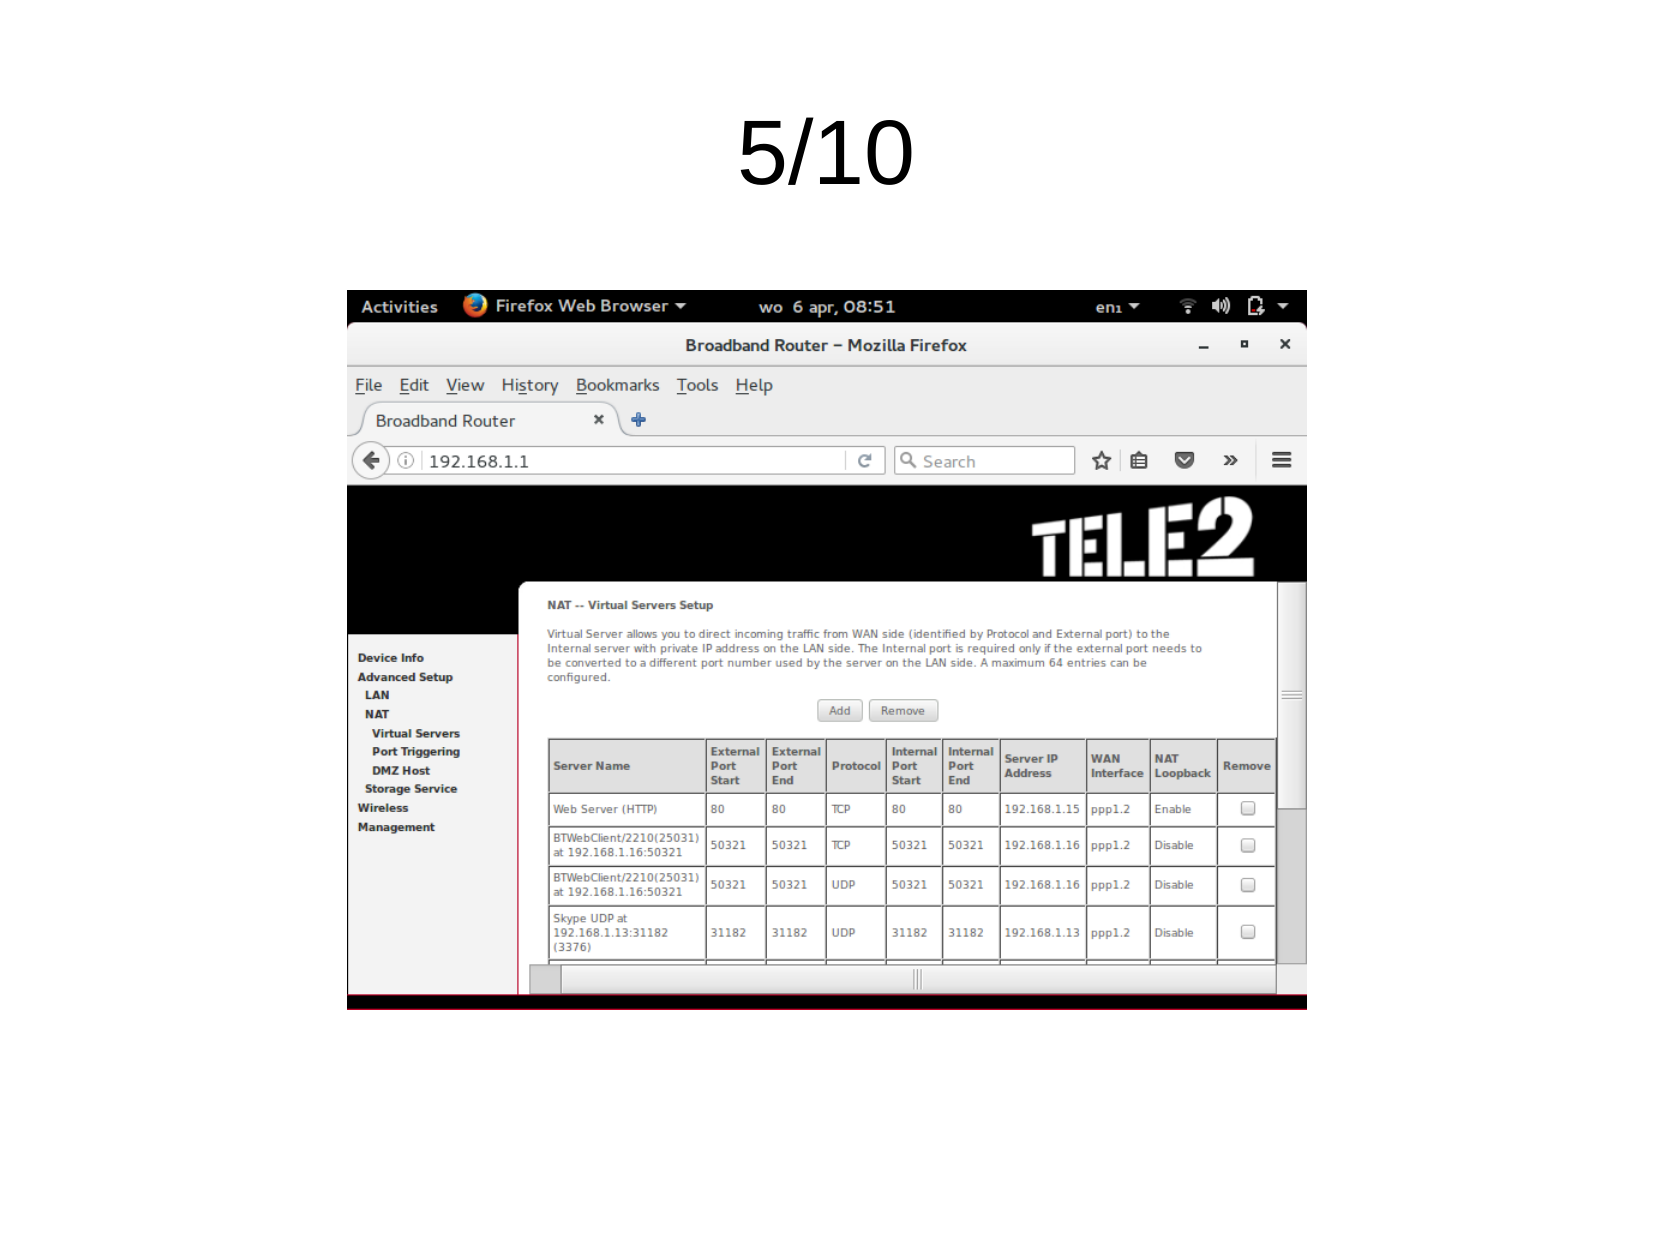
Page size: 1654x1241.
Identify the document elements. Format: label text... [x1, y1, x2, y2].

title 5/10 [82, 49, 1571, 257]
picture [347, 290, 1307, 1010]
